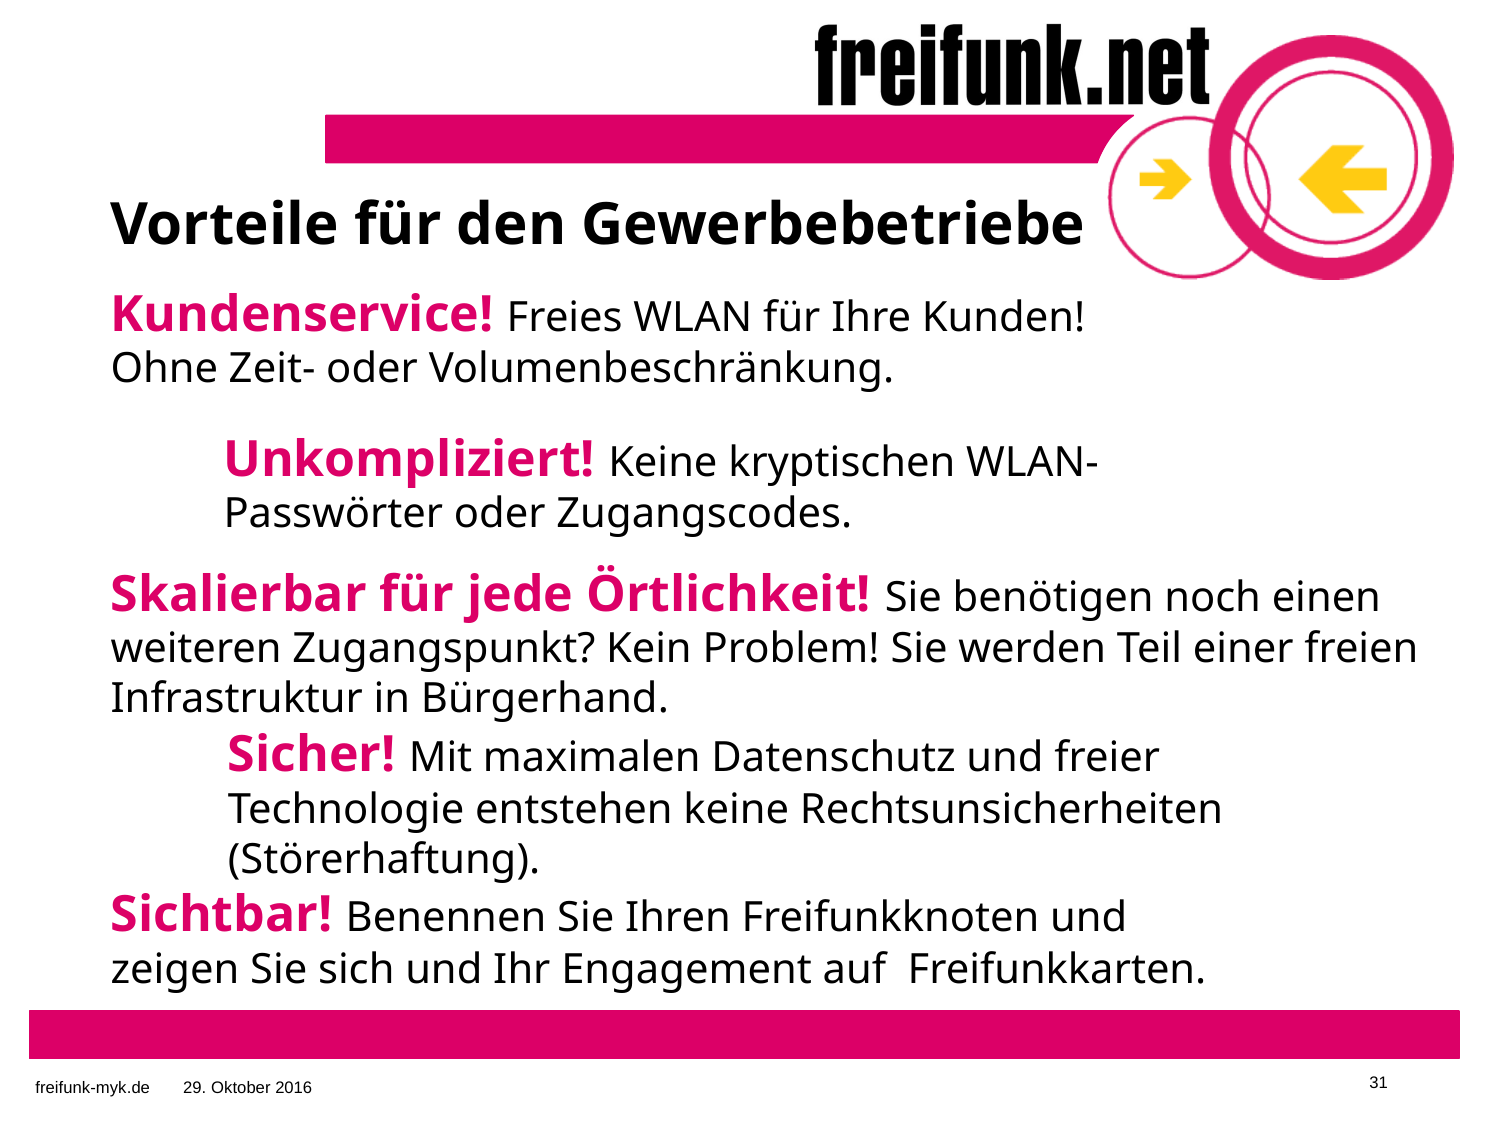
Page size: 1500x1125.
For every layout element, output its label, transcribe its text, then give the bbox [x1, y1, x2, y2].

picture [816, 24, 1454, 280]
text_box Sichtbar! Benennen Sie Ihren Freifunkknoten und zeigen Sie sich und Ihr Engagement auf Freifunkkarten. [110, 881, 1247, 992]
text_box Sicher! Mit maximalen Datenschutz und freier Technologie entstehen keine Rechtsunsicherheiten (Störerhaftung). [227, 721, 1368, 882]
text_box Kundenservice! Freies WLAN für Ihre Kunden! Ohne Zeit- oder Volumenbeschränkung. [110, 281, 1199, 392]
text_box Skalierbar für jede Örtlichkeit! Sie benötigen noch einen weiteren Zugangspunkt? Kein Problem! Sie werden Teil einer freien Infrastruktur in Bürgerhand. [110, 561, 1446, 722]
text_box Unkompliziert! Keine kryptischen WLAN-Passwörter oder Zugangscodes. [223, 426, 1294, 537]
title Vorteile für den Gewerbebetriebe [110, 160, 1093, 281]
